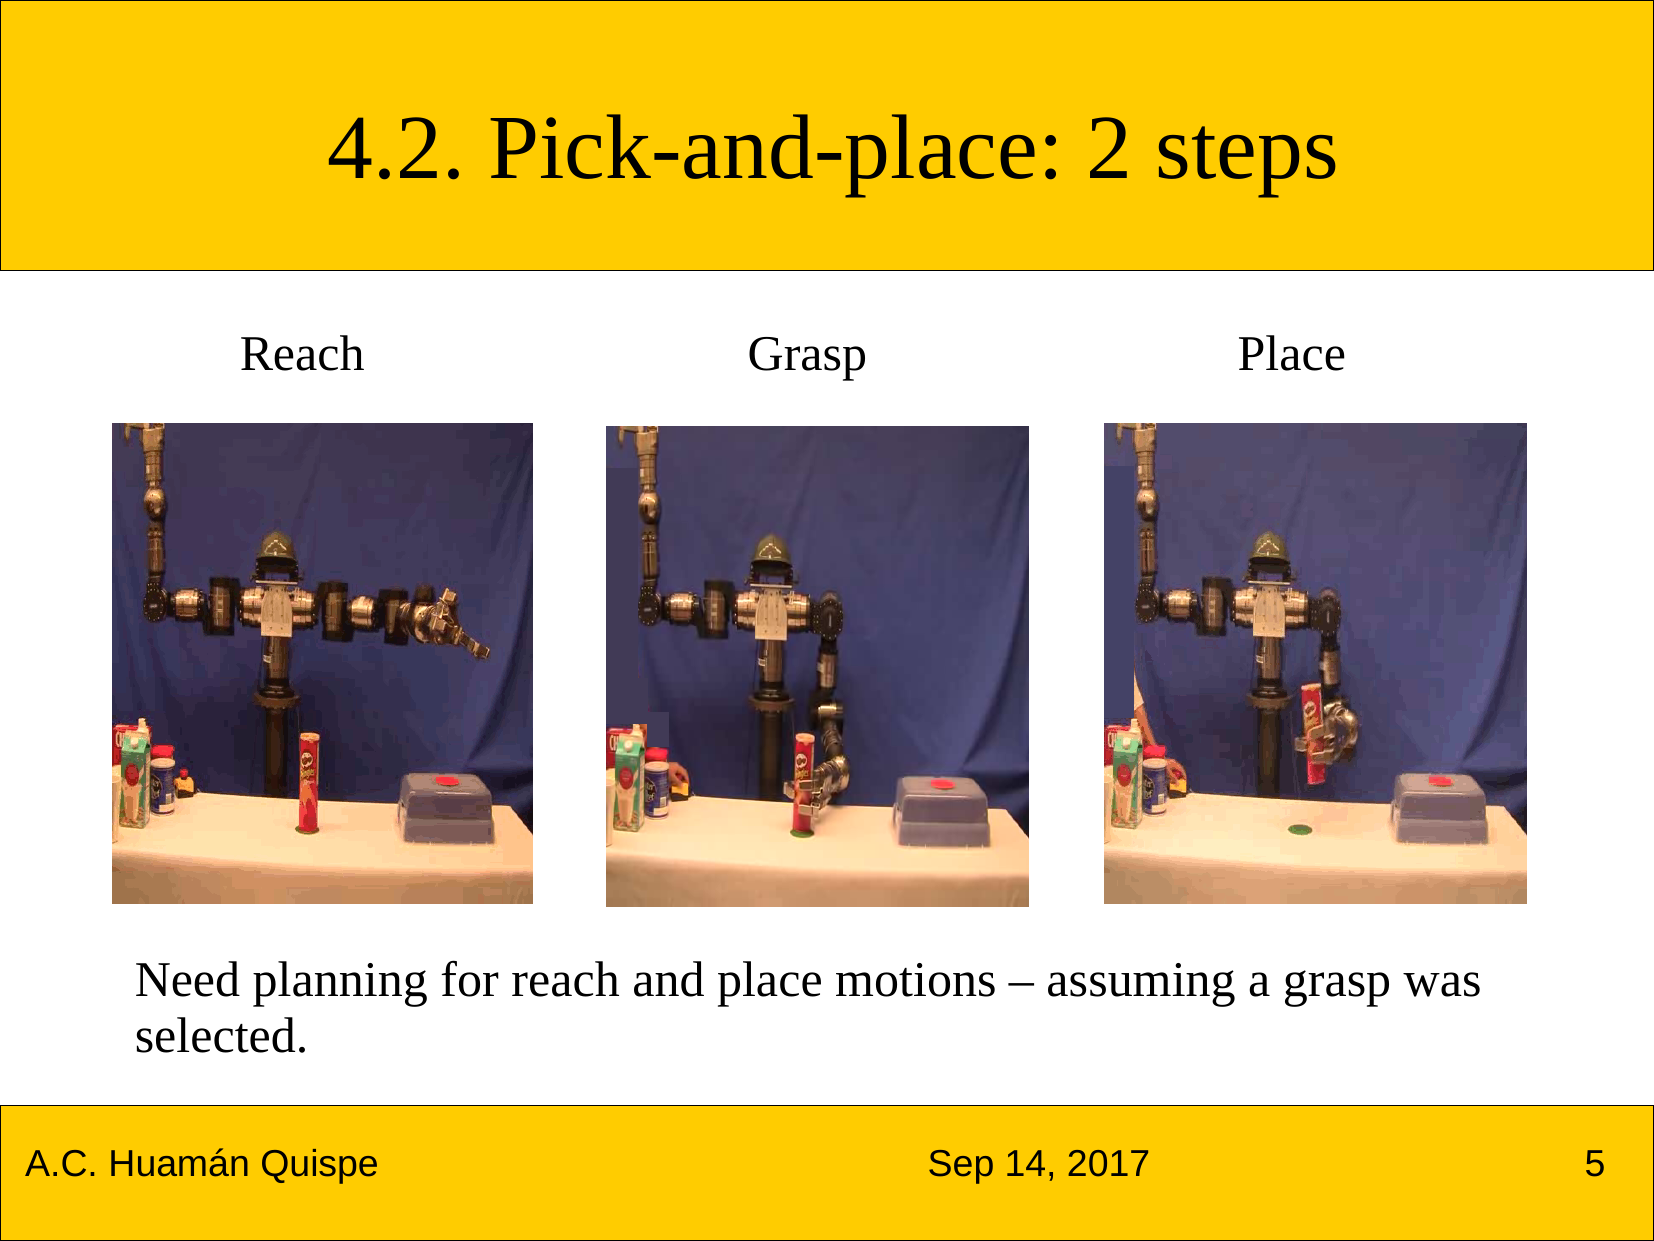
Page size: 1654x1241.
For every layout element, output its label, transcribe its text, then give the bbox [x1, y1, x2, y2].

picture [112, 423, 533, 904]
title 4.2. Pick-and-place: 2 steps [90, 43, 1579, 251]
text_box Reach [225, 318, 406, 391]
picture [606, 426, 1029, 907]
text_box Place [1223, 318, 1404, 391]
text_box Need planning for reach and place motions – assuming a grasp was selected. [120, 945, 1531, 1071]
picture [1104, 423, 1527, 904]
text_box Grasp [732, 318, 913, 391]
